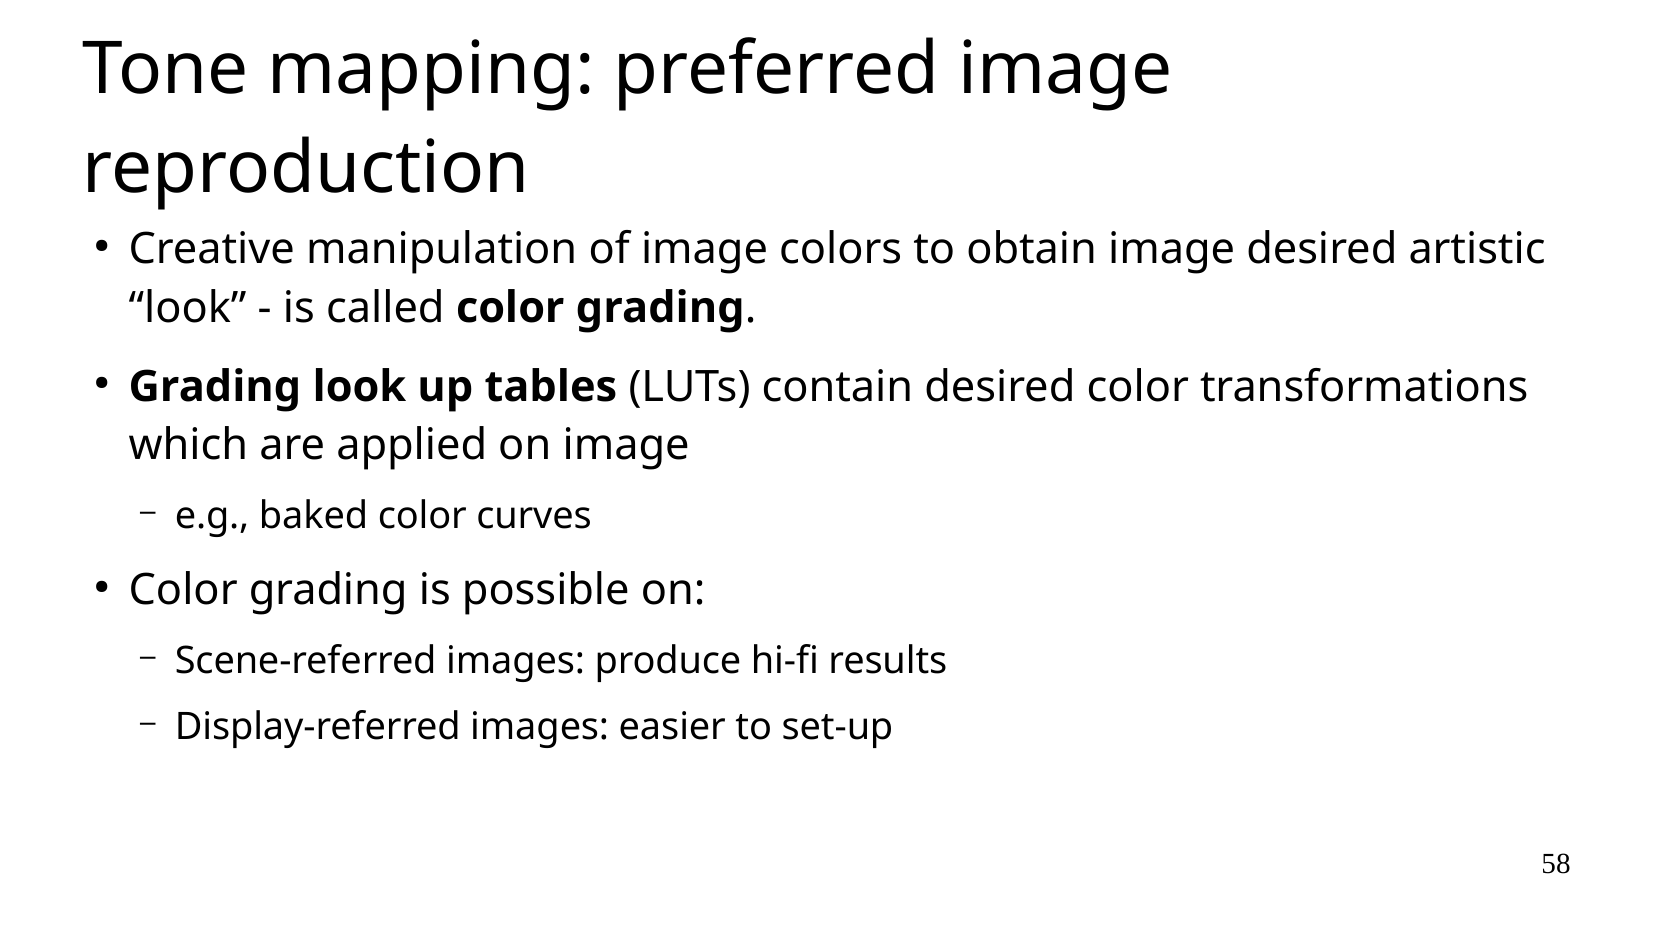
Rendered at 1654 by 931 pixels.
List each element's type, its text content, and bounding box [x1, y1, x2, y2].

title Tone mapping: preferred image reproduction [82, 0, 1571, 217]
list Creative manipulation of image colors to obtain image desired artistic “look” - is called color grading. Grading look up tables (LUTs) contain desired color transformations which are applied on image e.g., baked color curves Color grading is possible on: Scene-referred images: produce hi-fi results Display-referred images: easier to set-up [82, 217, 1571, 758]
